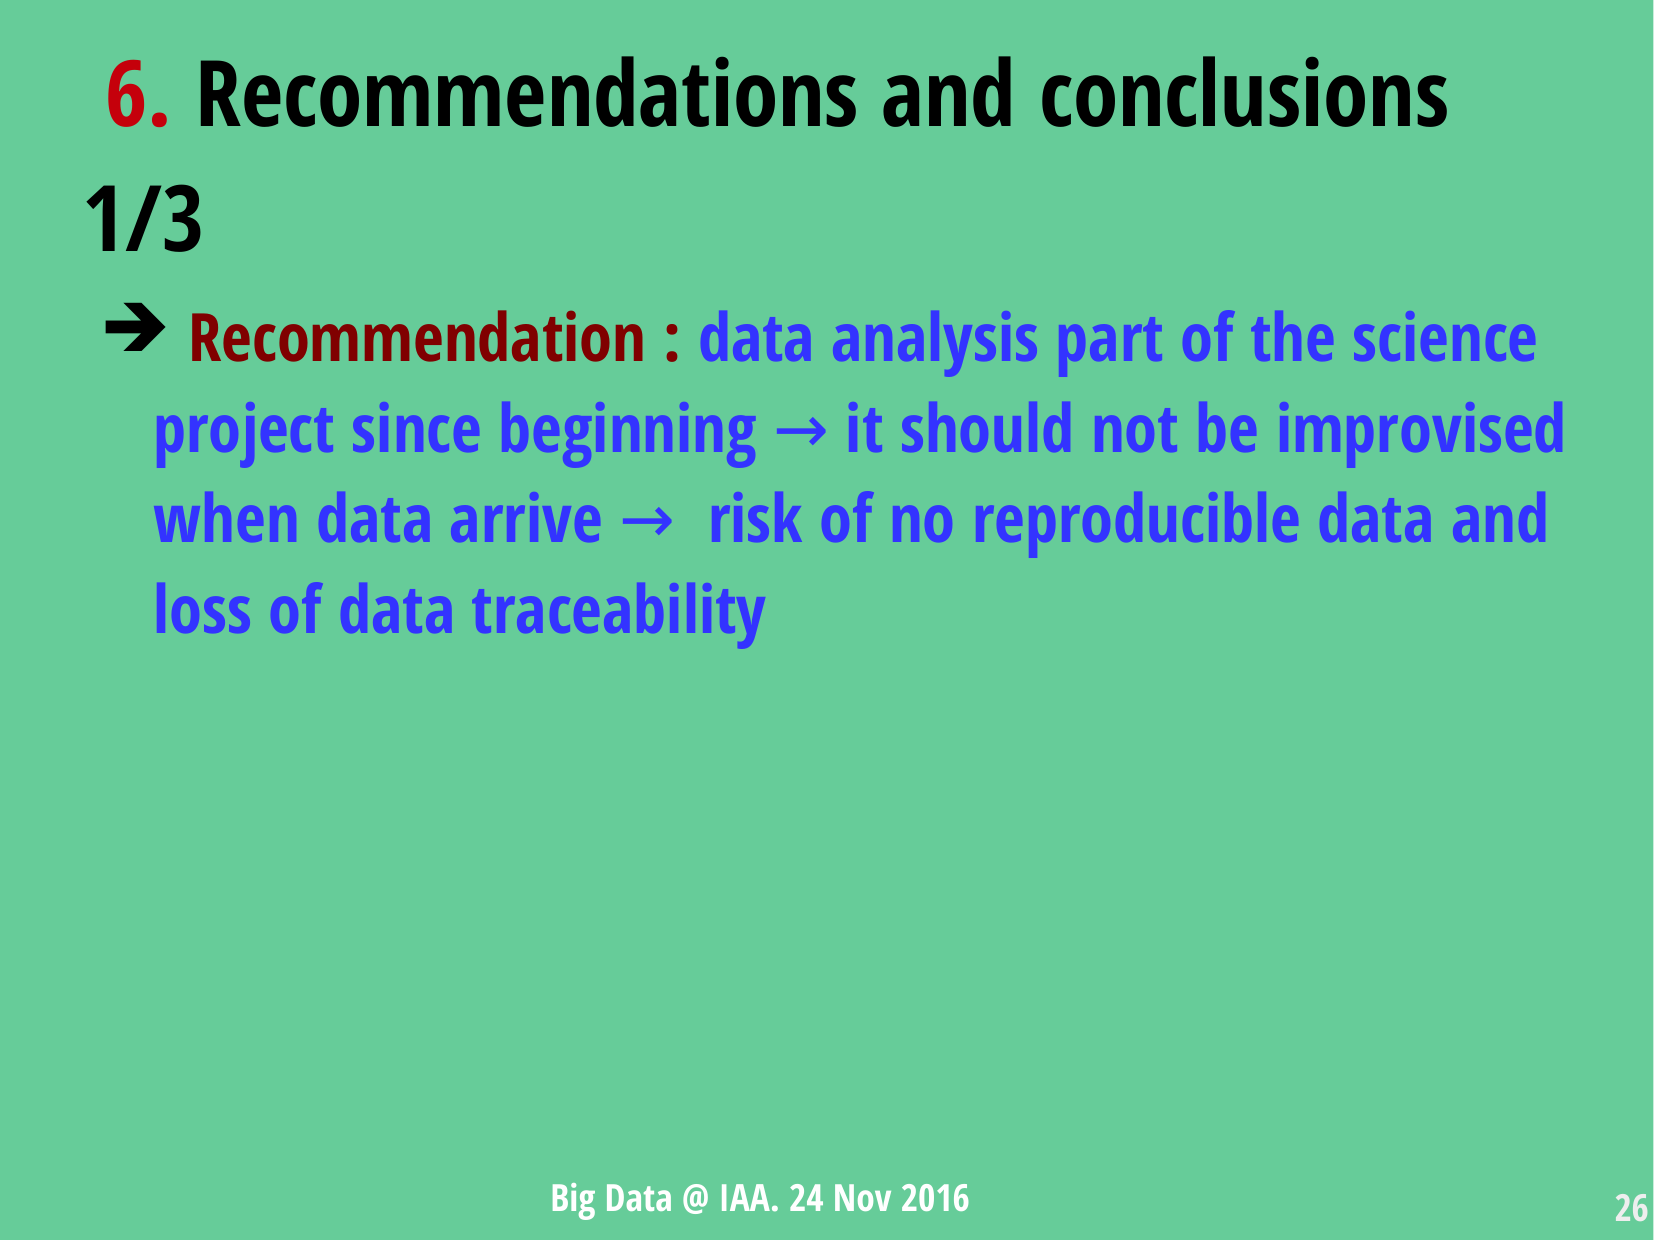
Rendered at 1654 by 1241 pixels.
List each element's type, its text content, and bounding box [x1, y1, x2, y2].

list Recommendation : data analysis part of the science project since beginning → it should not be improvised when data arrive → risk of no reproducible data and loss of data traceability [82, 290, 1571, 1010]
title 6. Recommendations and conclusions 1/3 [82, 27, 1571, 279]
